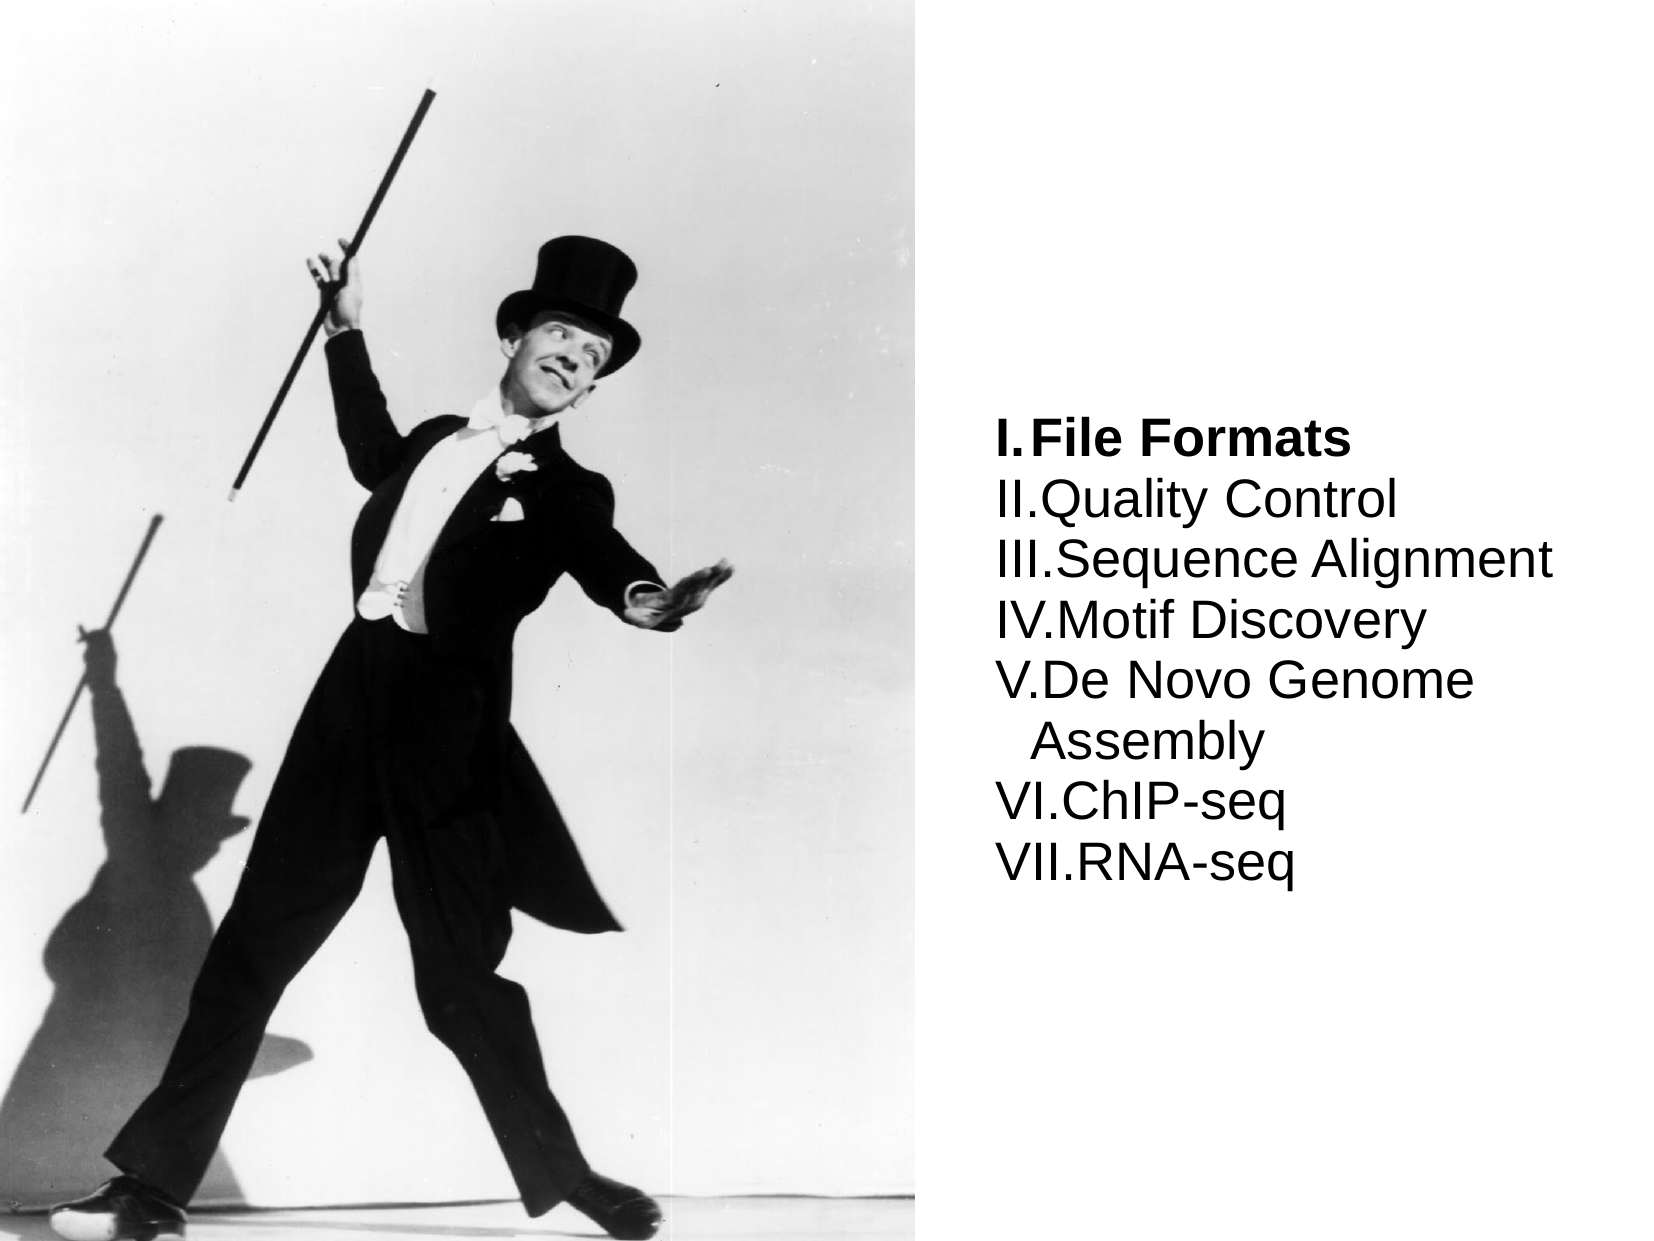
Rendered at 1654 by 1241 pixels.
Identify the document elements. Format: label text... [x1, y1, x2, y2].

picture [0, 0, 915, 1241]
subtitle File Formats Quality Control Sequence Alignment Motif Discovery De Novo Genome Assembly ChIP-seq RNA-seq [960, 290, 1636, 1010]
